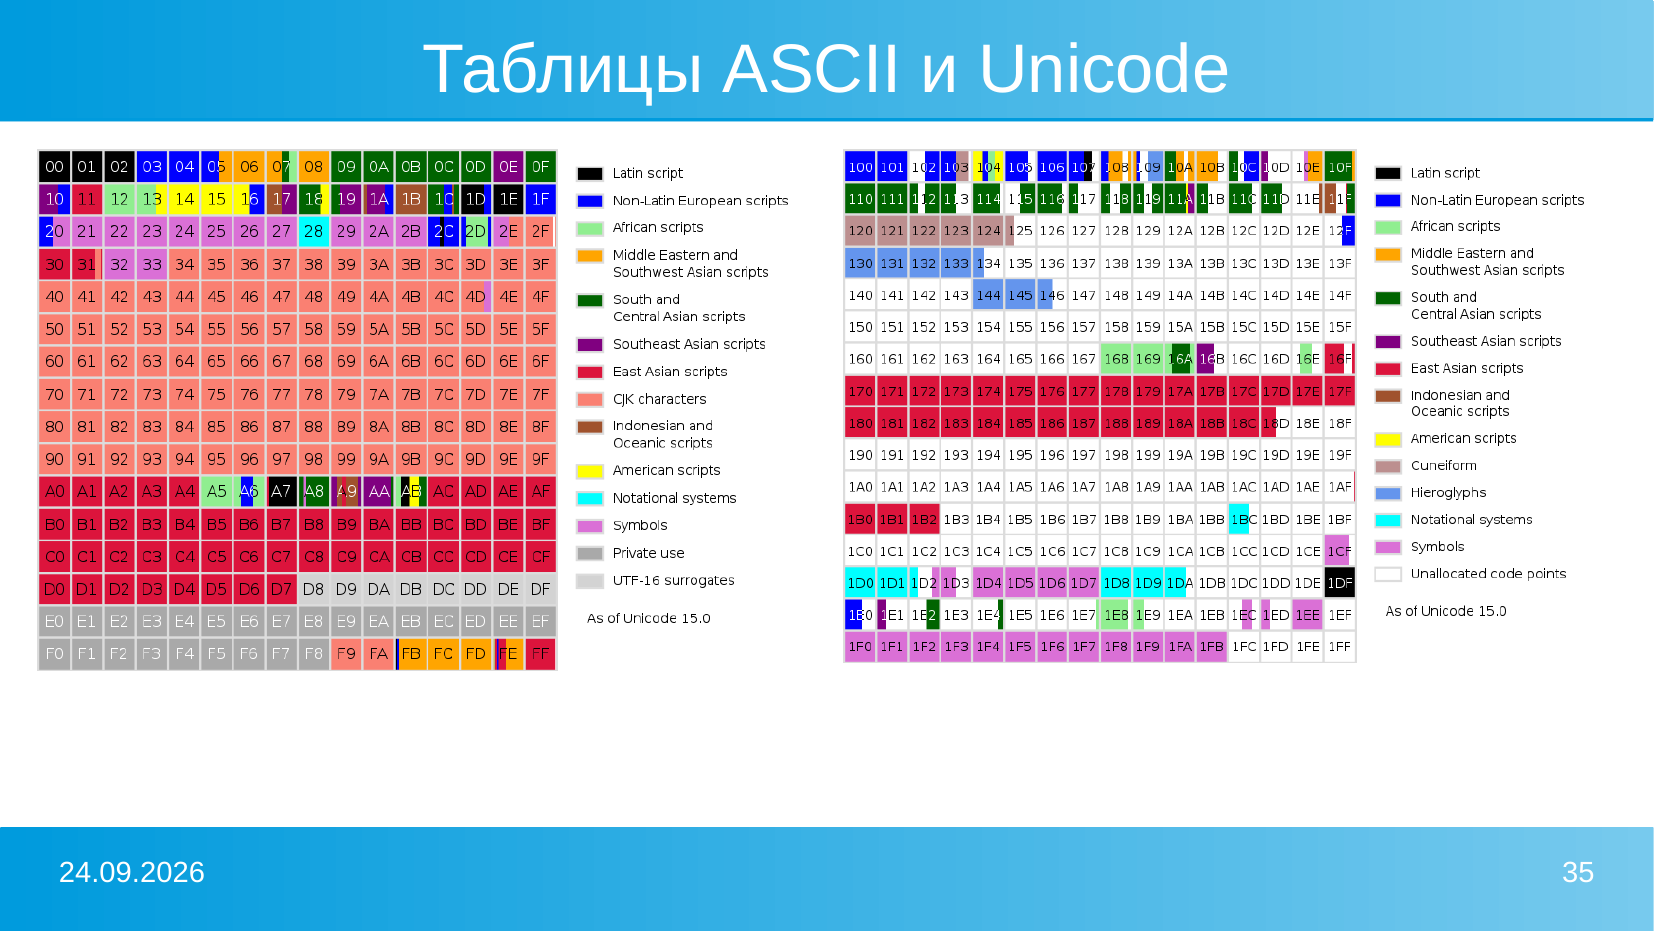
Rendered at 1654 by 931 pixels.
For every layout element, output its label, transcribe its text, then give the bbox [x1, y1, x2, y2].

picture [843, 149, 1613, 663]
title Таблицы ASCII и Unicode [59, 29, 1595, 108]
picture [37, 149, 818, 671]
